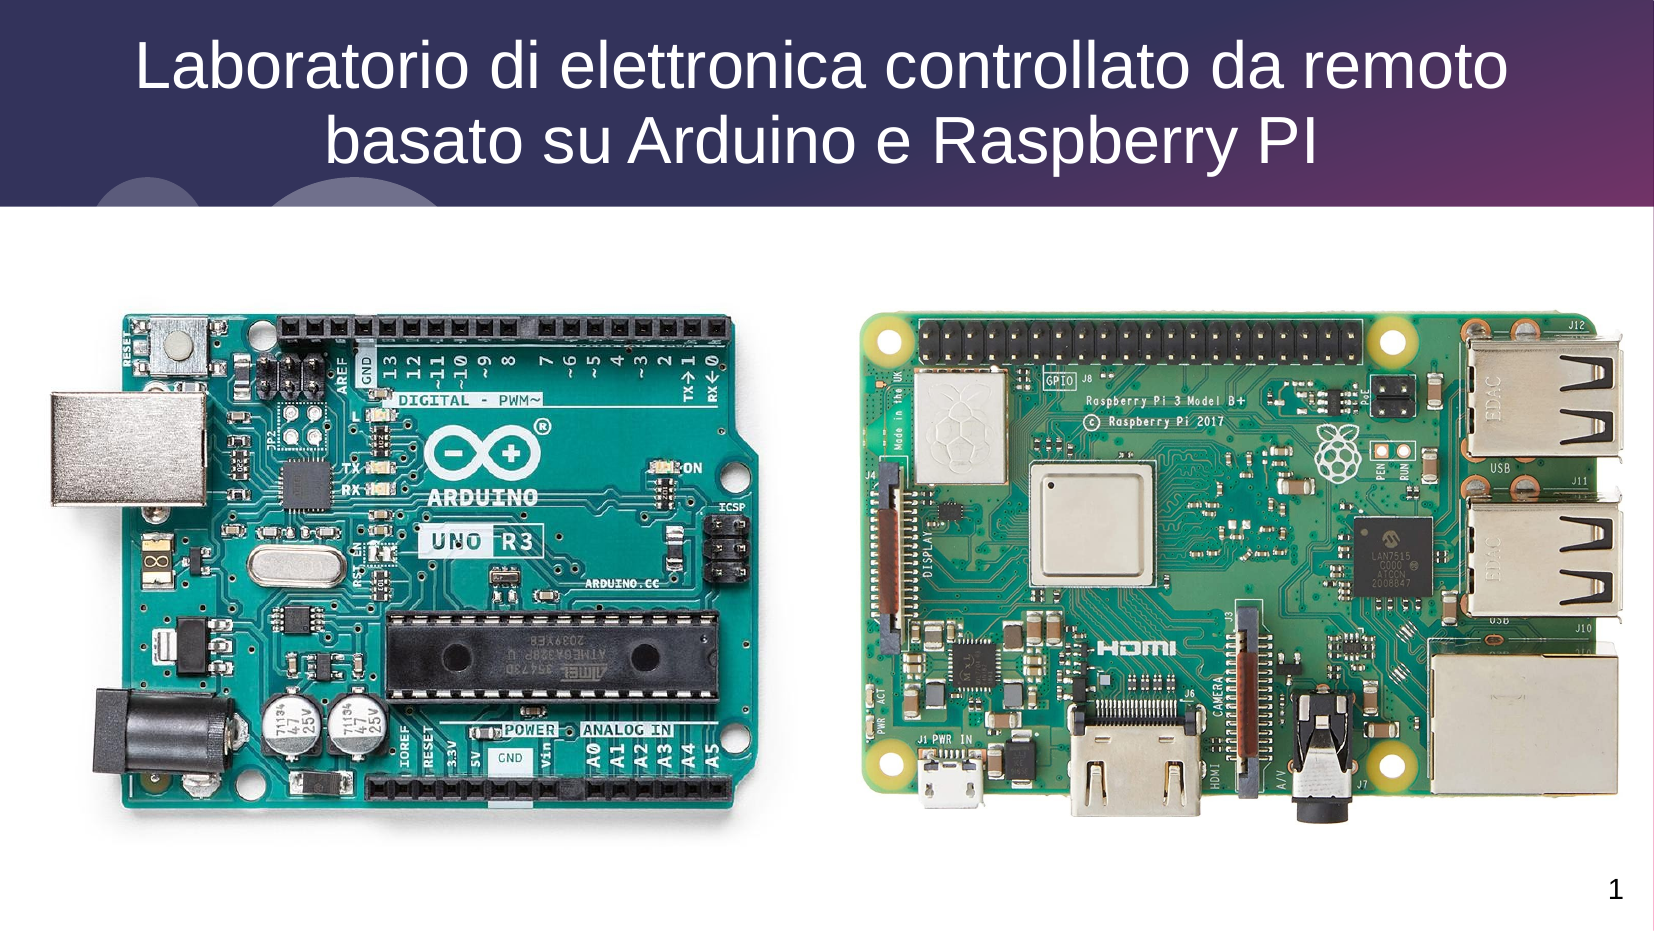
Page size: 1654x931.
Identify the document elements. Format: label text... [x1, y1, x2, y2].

picture [856, 308, 1625, 827]
title Laboratorio di elettronica controllato da remoto basato su Arduino e Raspberry PI [84, 21, 1561, 185]
picture [10, 265, 798, 857]
